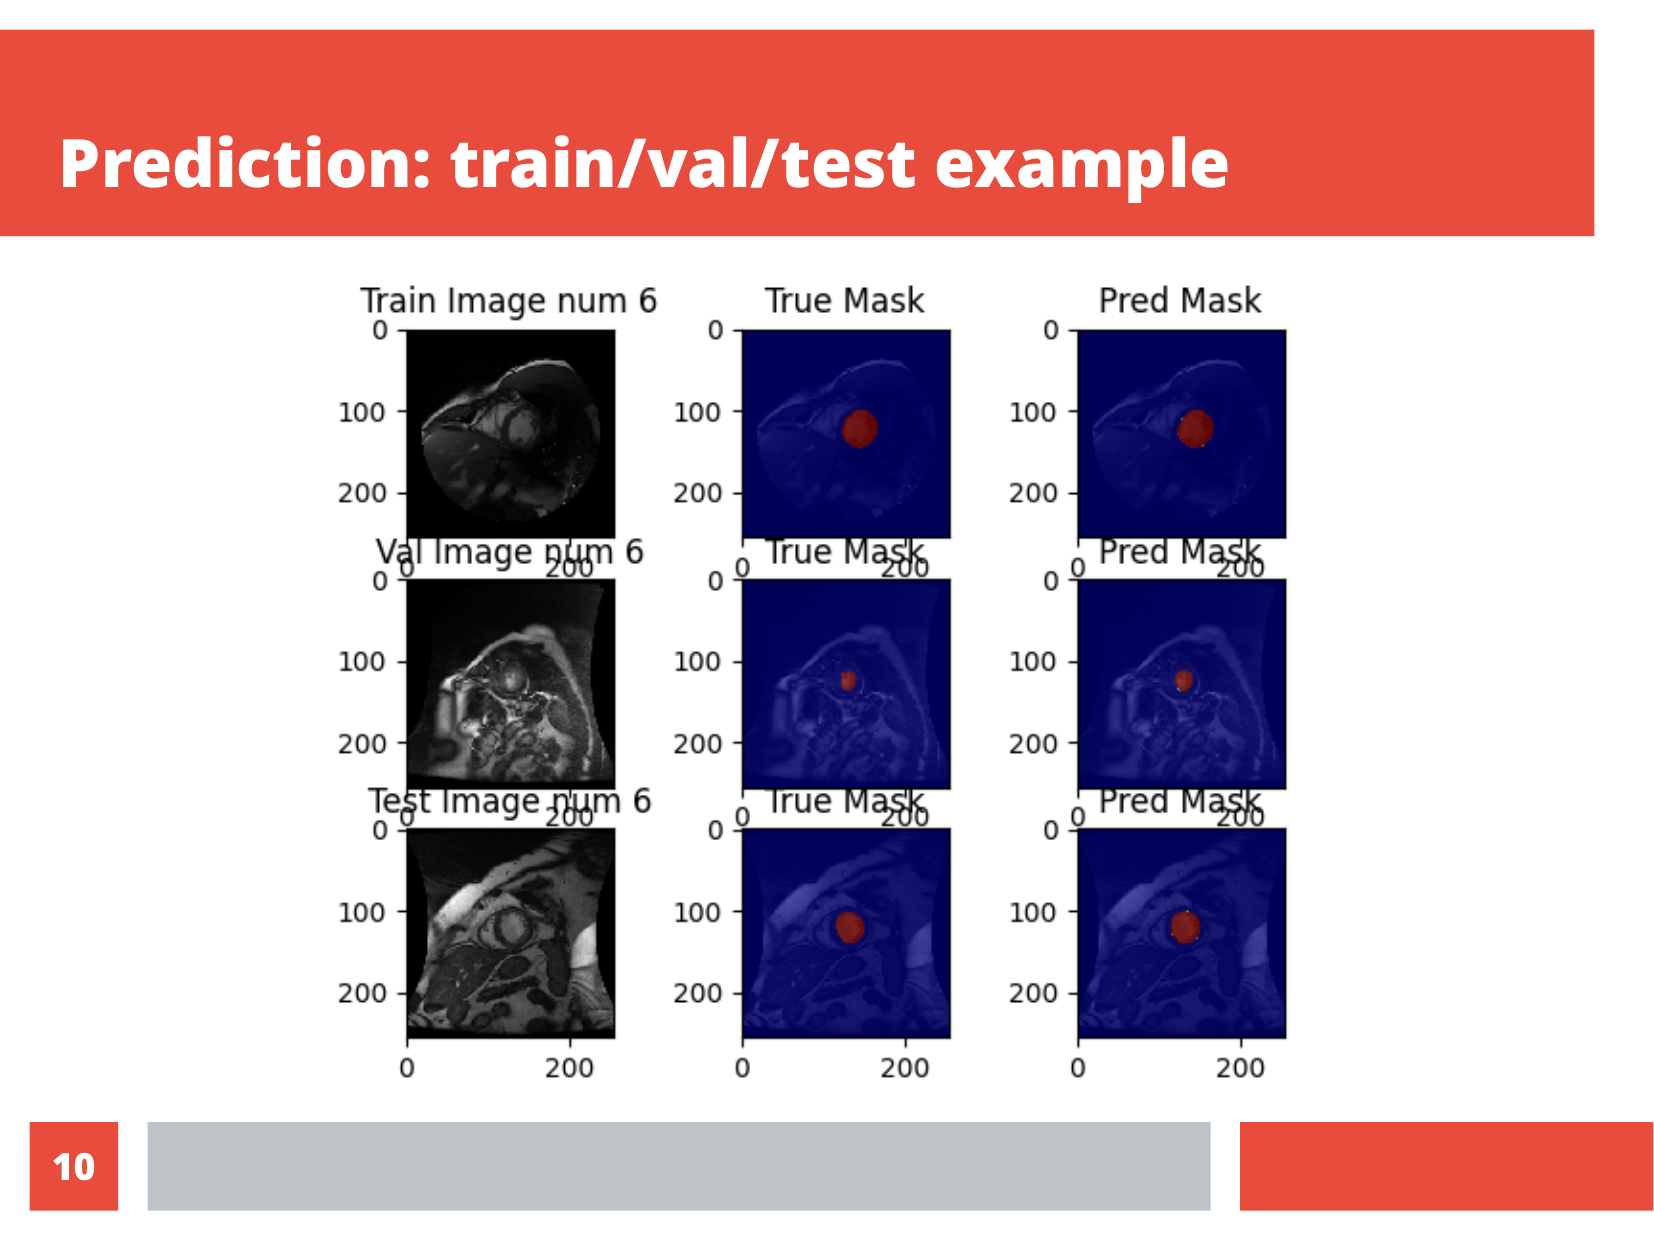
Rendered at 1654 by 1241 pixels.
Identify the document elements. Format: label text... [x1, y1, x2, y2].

title Prediction: train/val/test example [59, 59, 1595, 207]
picture [330, 259, 1323, 1102]
